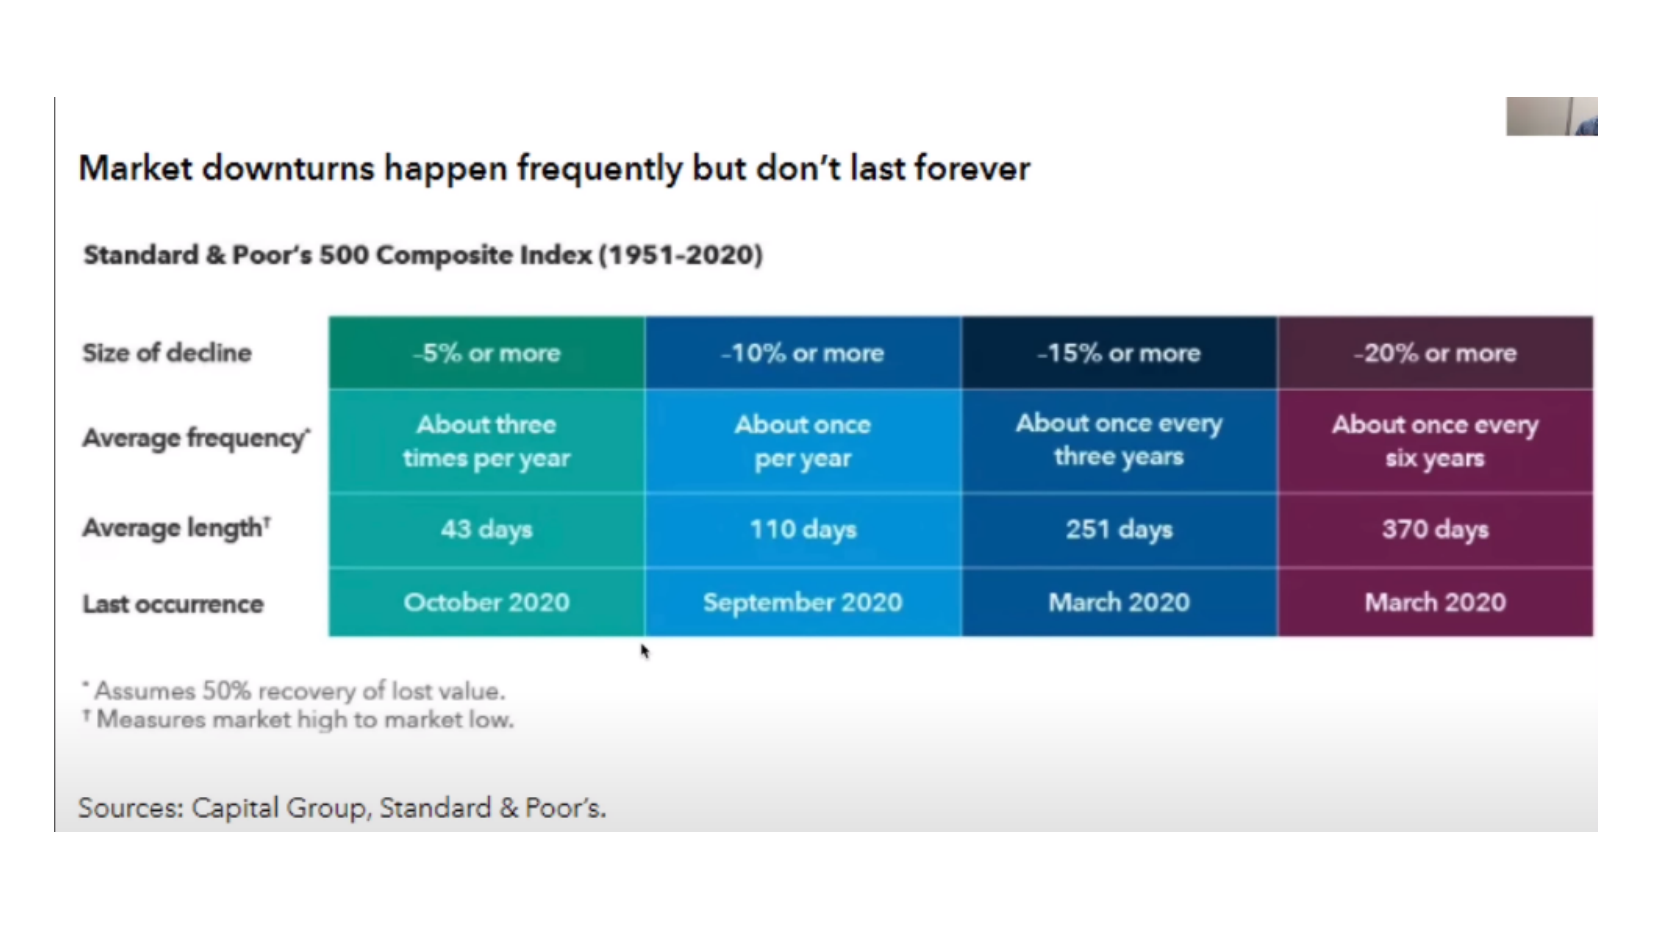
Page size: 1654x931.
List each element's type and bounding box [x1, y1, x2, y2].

picture [54, 97, 1598, 832]
